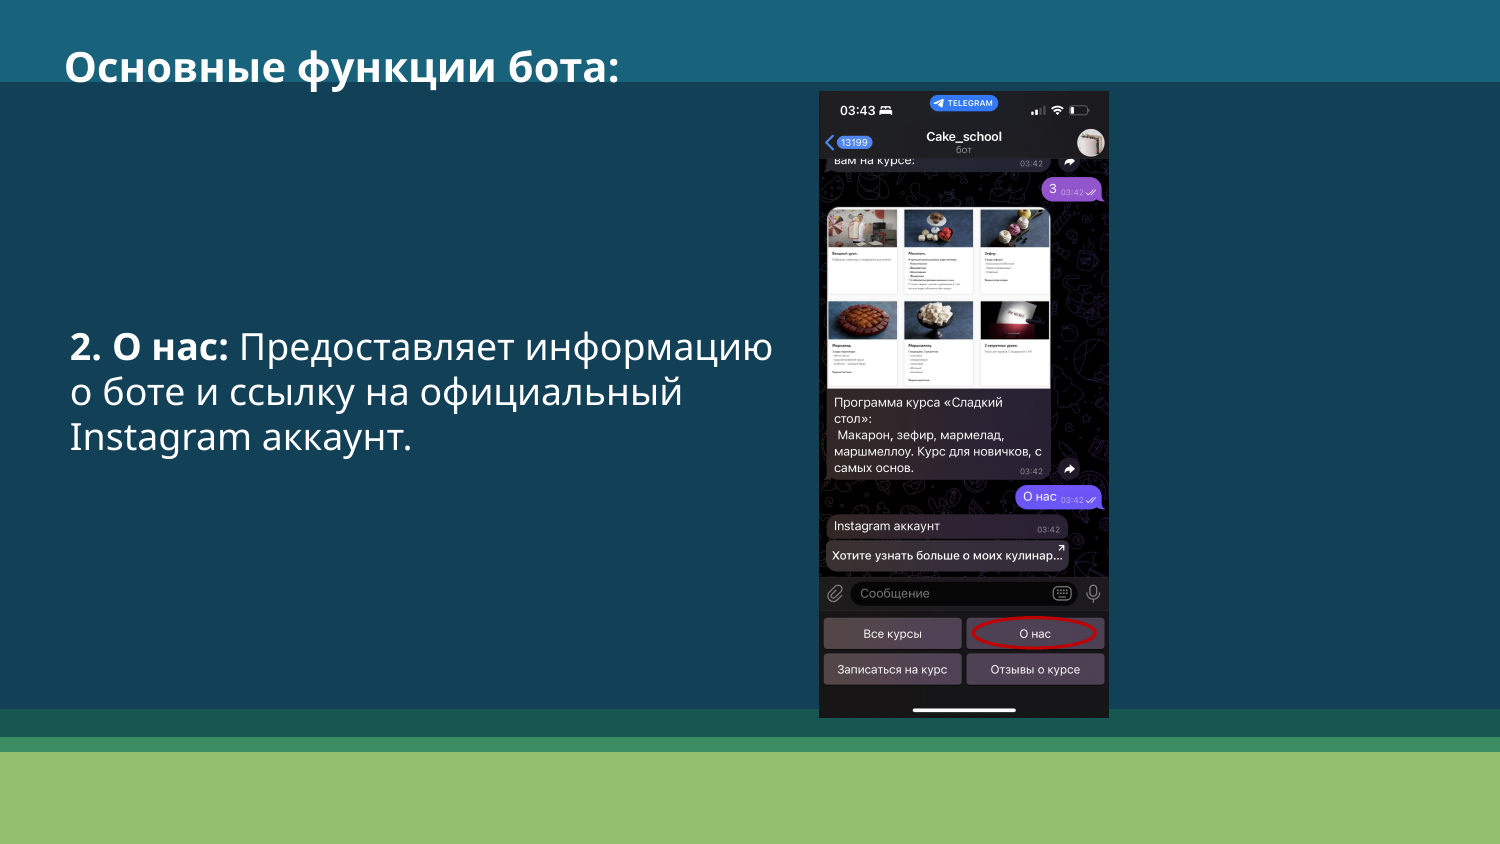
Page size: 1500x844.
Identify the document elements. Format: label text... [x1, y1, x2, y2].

picture [819, 91, 1109, 718]
text_box 2. О нас: Предоставляет информацию о боте и ссылку на официальный Instagram аккаунт. [55, 315, 806, 422]
title Основные функции бота: [0, 25, 685, 92]
